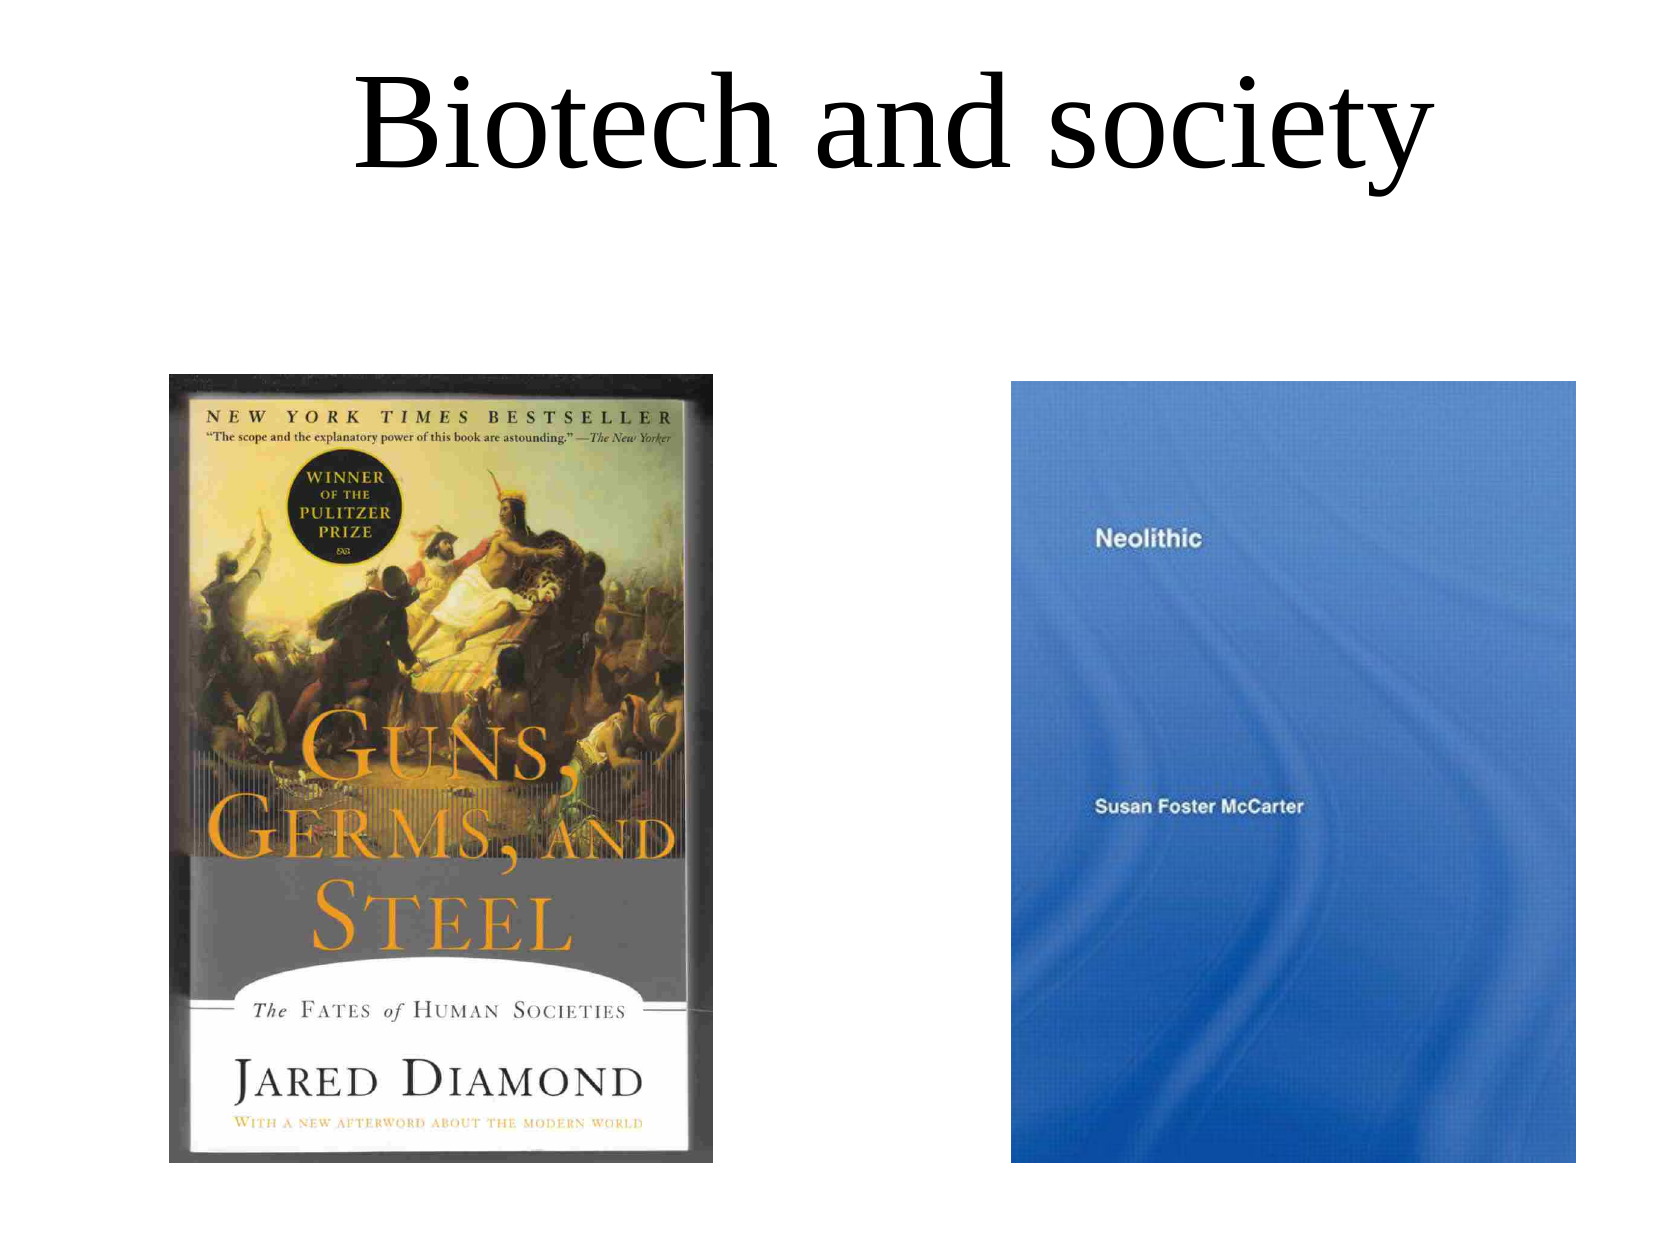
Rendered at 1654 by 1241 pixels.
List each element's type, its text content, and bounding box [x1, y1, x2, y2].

picture [1011, 381, 1576, 1163]
text_box Biotech and society [337, 37, 1452, 210]
picture [169, 374, 713, 1163]
